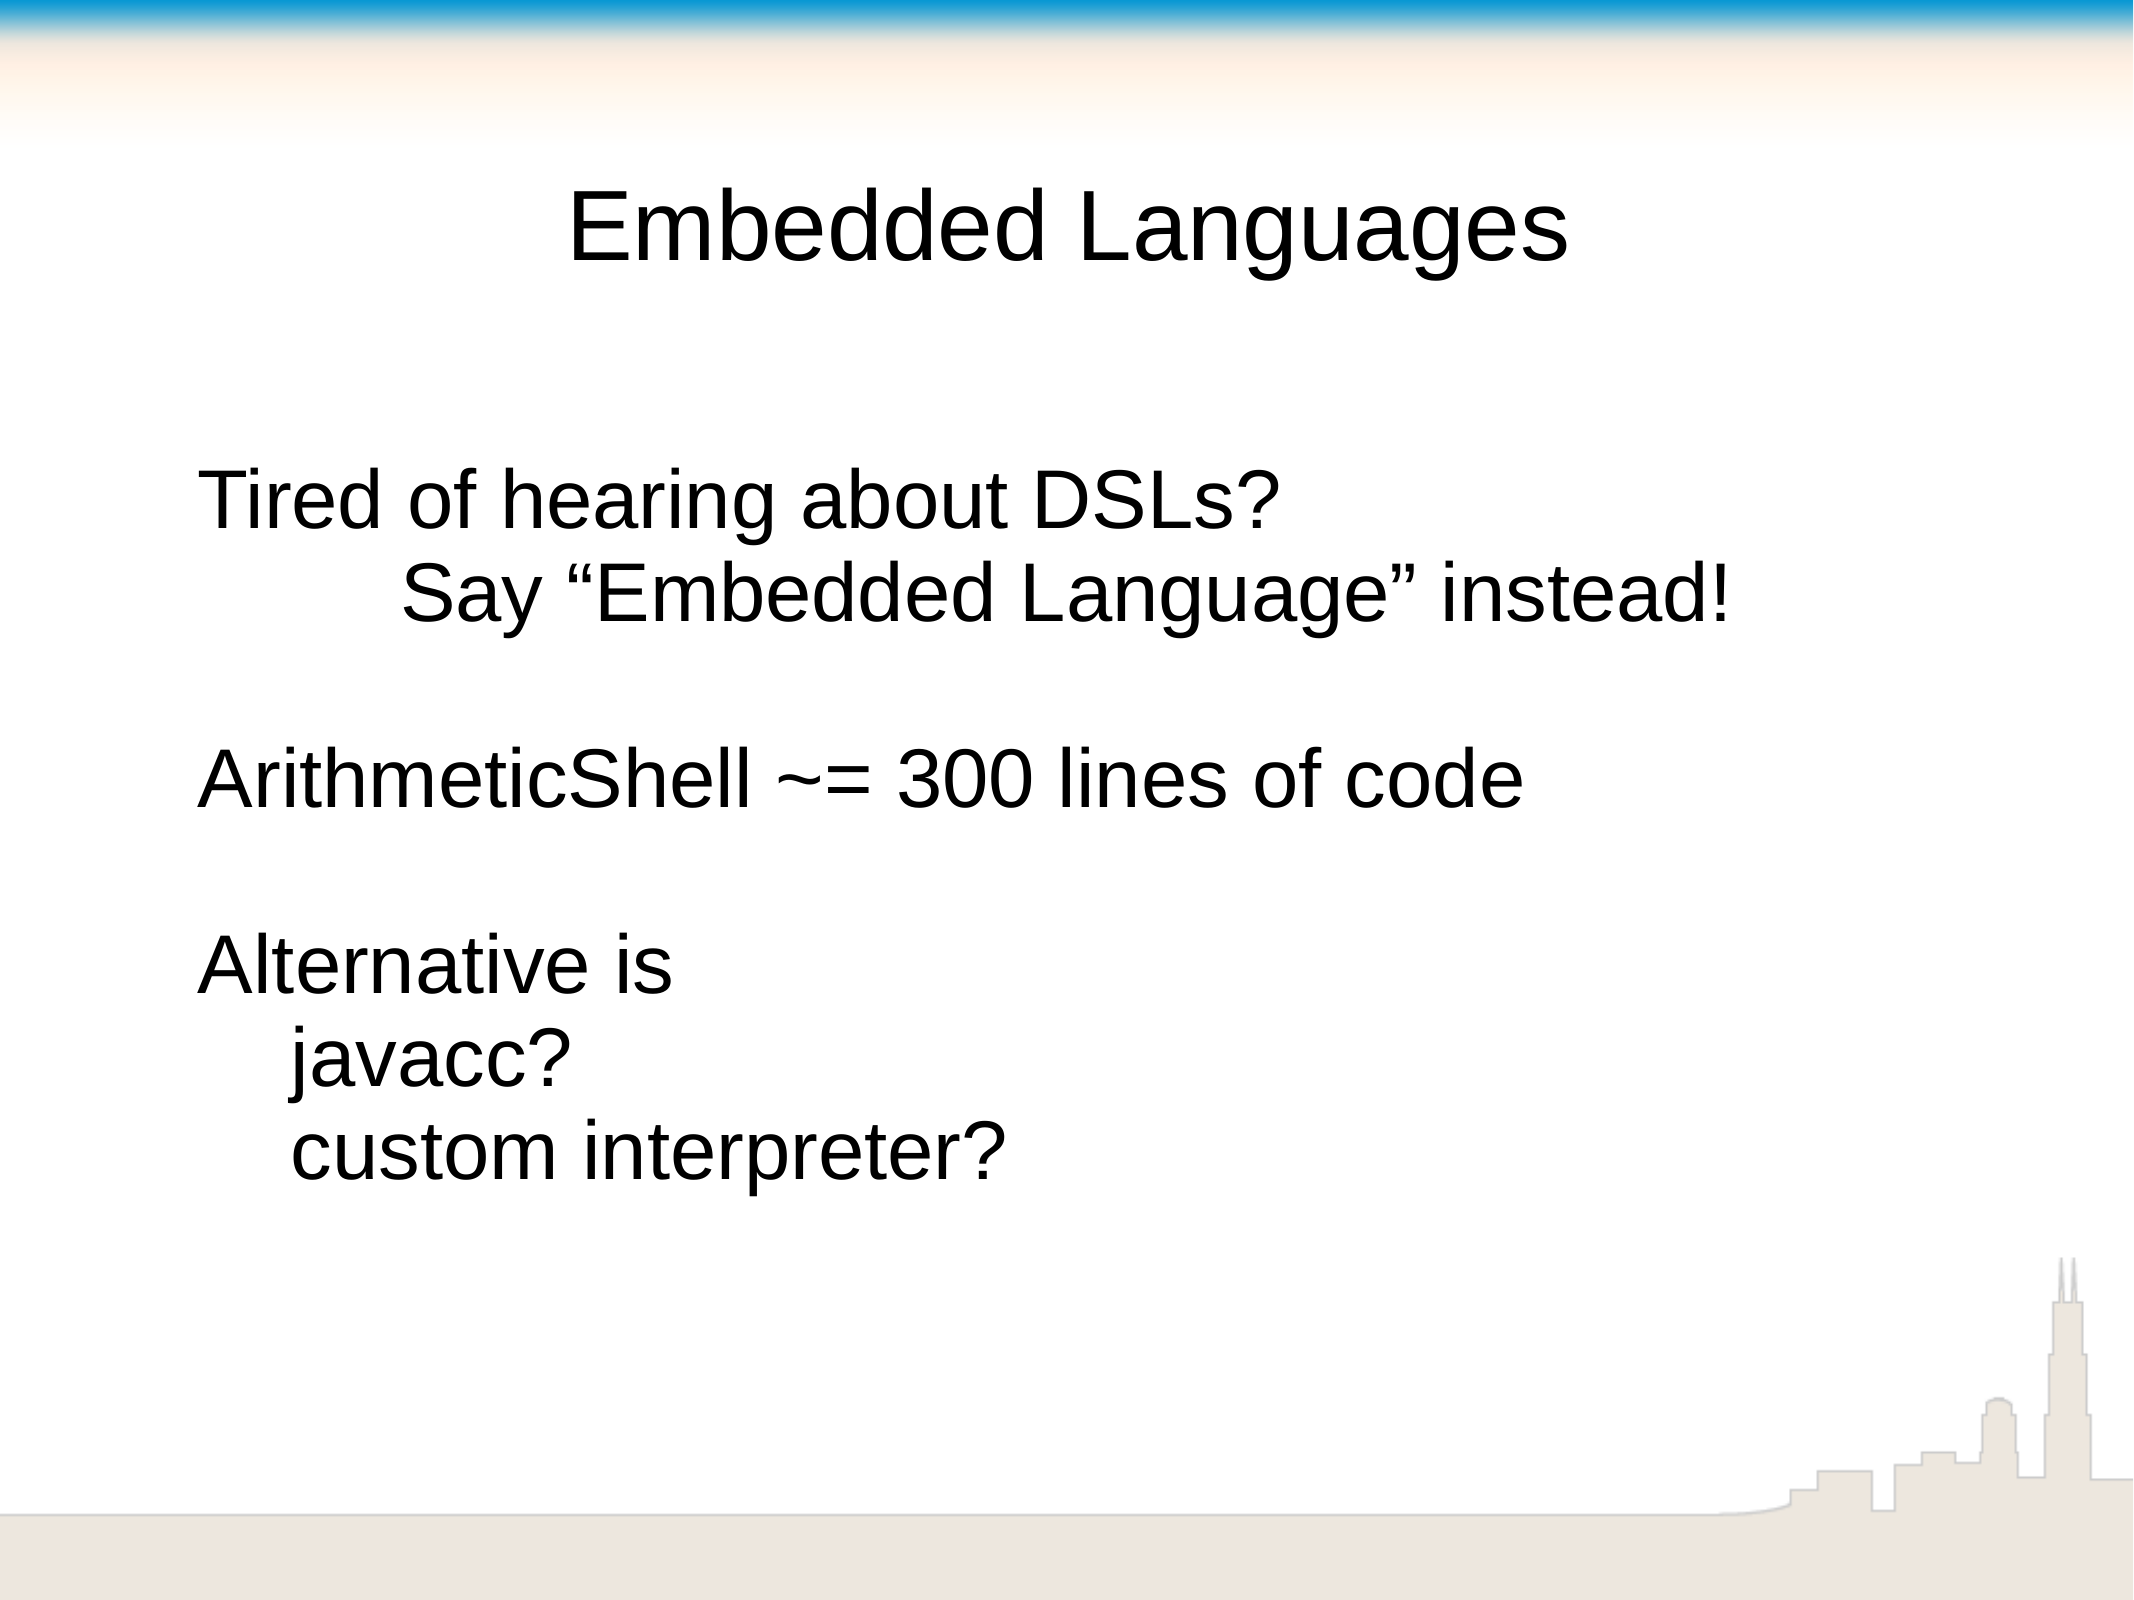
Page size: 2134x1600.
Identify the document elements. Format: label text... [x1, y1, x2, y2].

text_box Tired of hearing about DSLs? Say “Embedded Language” instead! ArithmeticShell ~= 300 lines of code Alternative is javacc? custom interpreter? [197, 352, 1936, 1392]
picture [0, 4, 2134, 1600]
title Embedded Languages [62, 169, 2075, 282]
